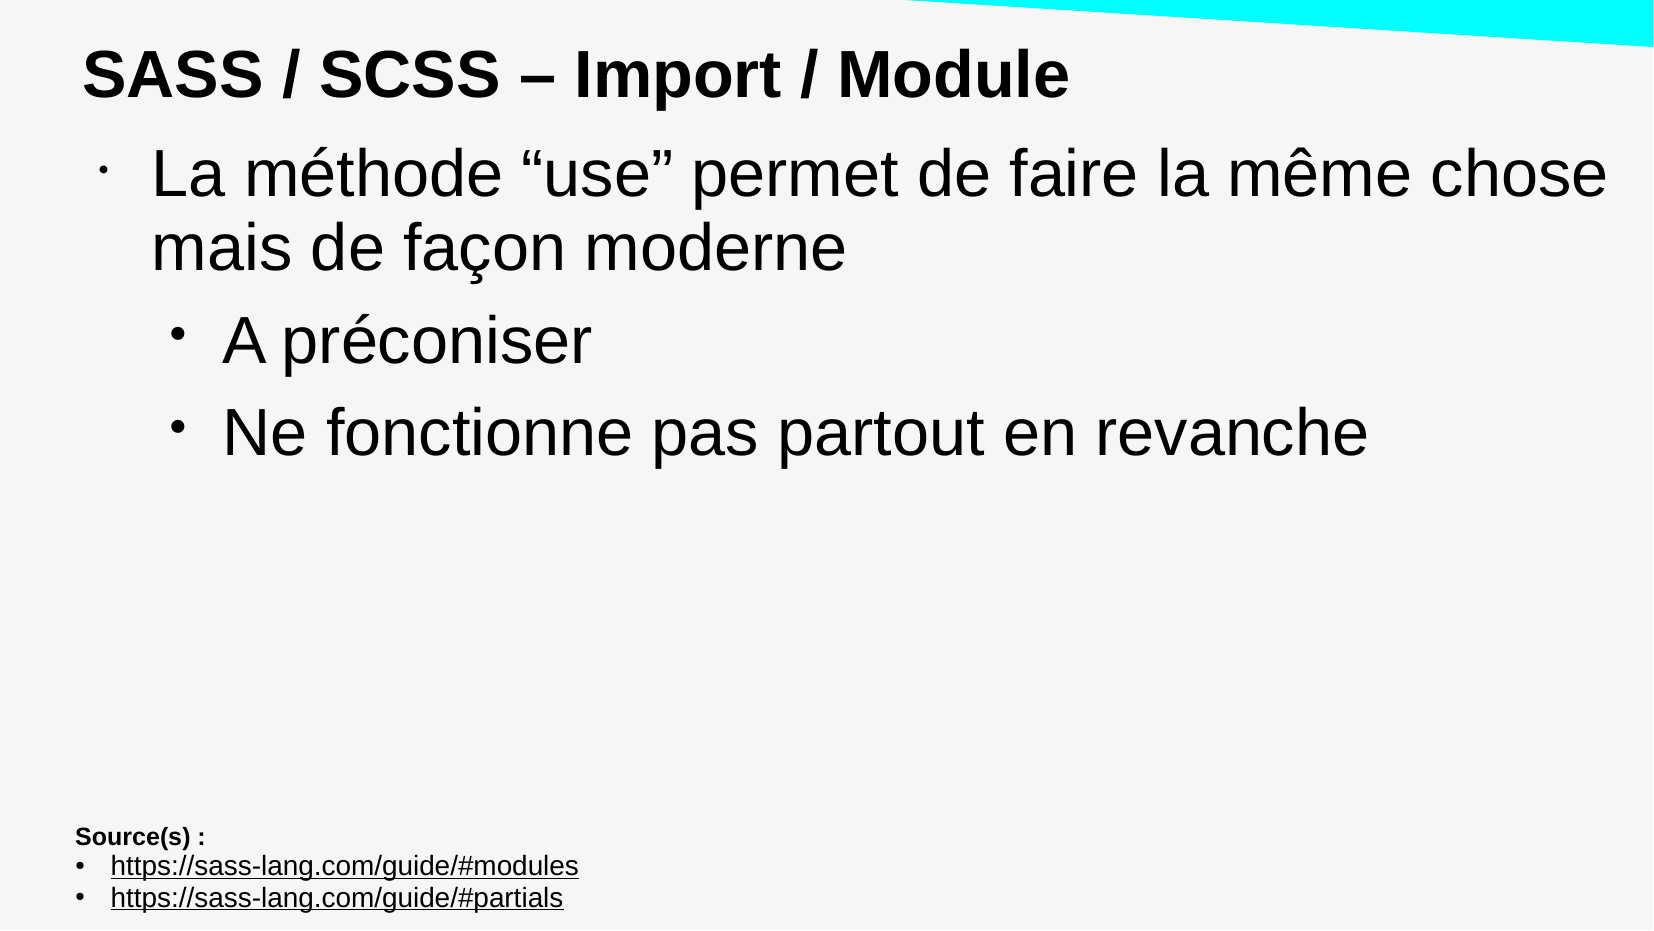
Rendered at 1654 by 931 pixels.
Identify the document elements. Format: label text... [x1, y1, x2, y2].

text_box Source(s) : https://sass-lang.com/guide/#modules https://sass-lang.com/guide/#partials [60, 815, 1546, 929]
list La méthode “use” permet de faire la même chose mais de façon moderne A préconiser Ne fonctionne pas partout en revanche [80, 135, 1620, 621]
text_box [904, 0, 1654, 48]
title SASS / SCSS – Import / Module [82, 37, 1571, 114]
